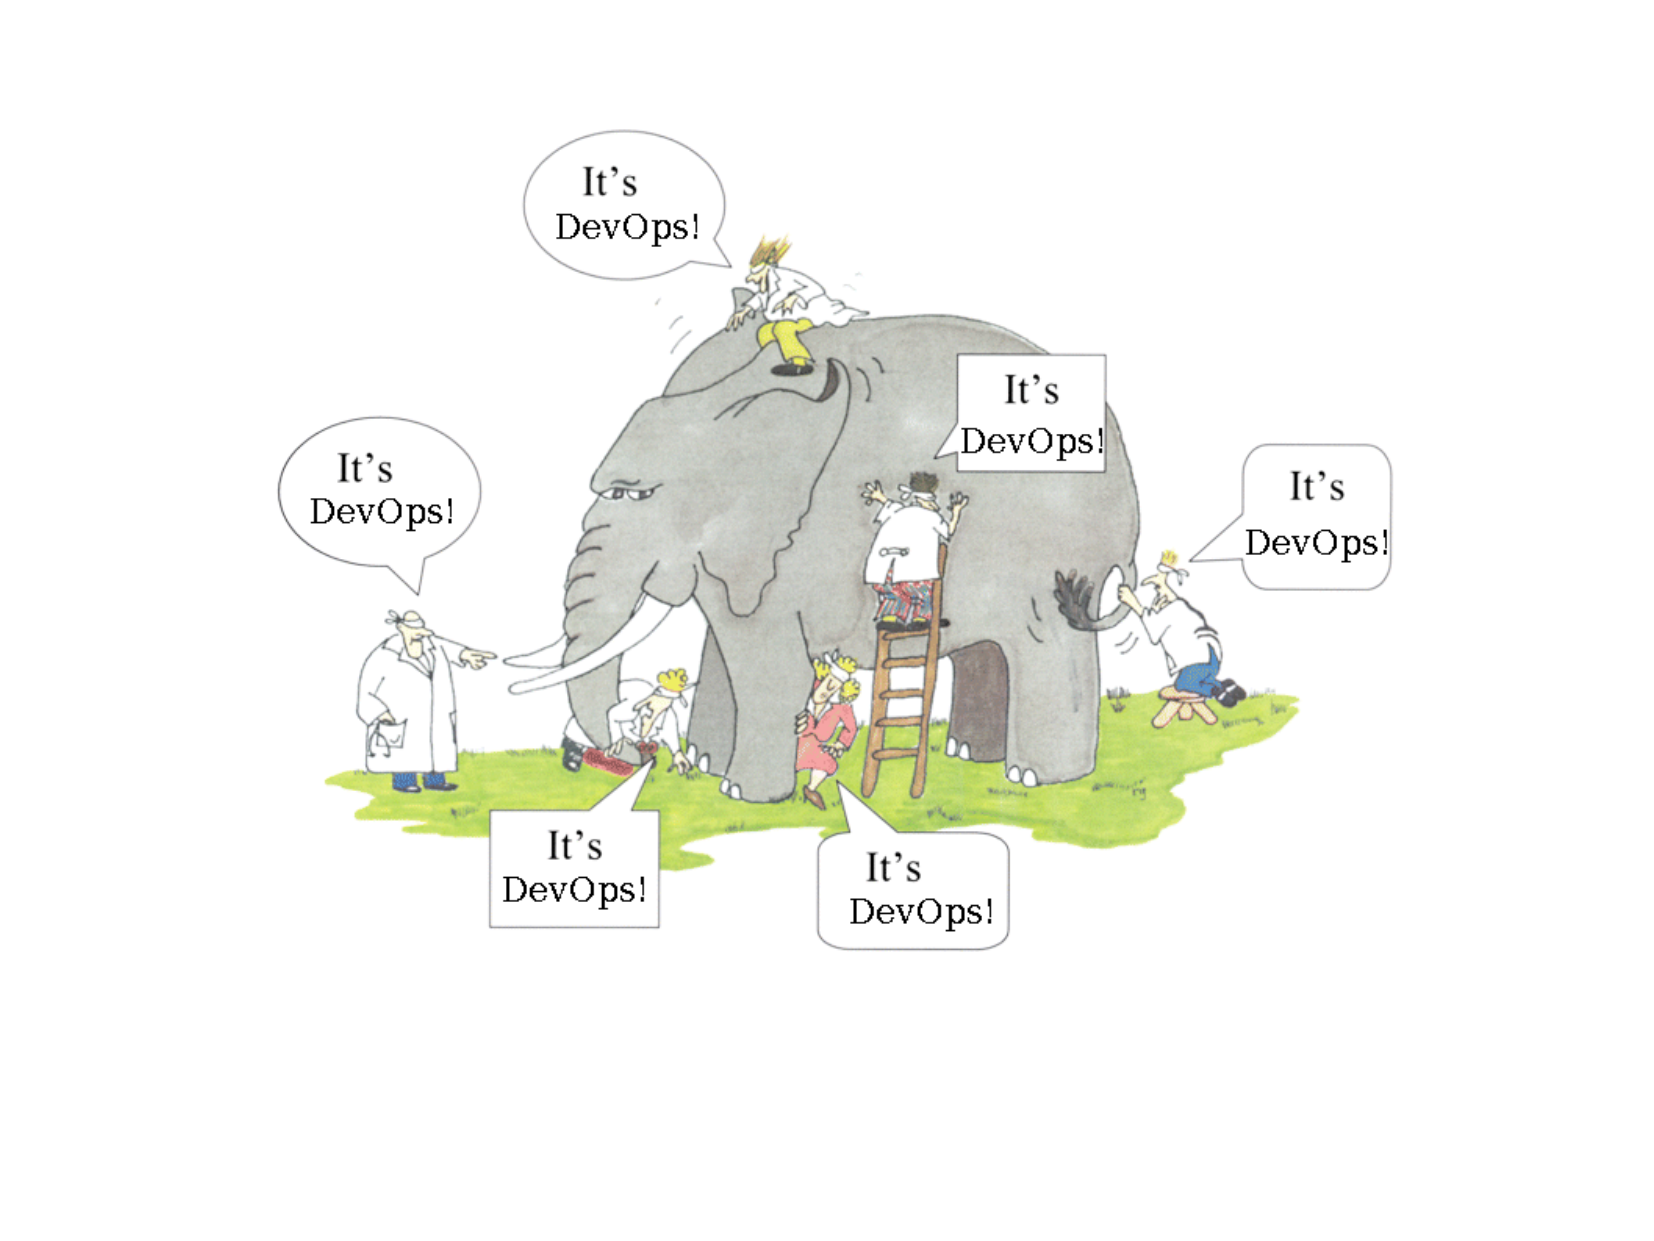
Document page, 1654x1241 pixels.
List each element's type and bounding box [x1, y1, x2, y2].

picture [272, 125, 1398, 952]
